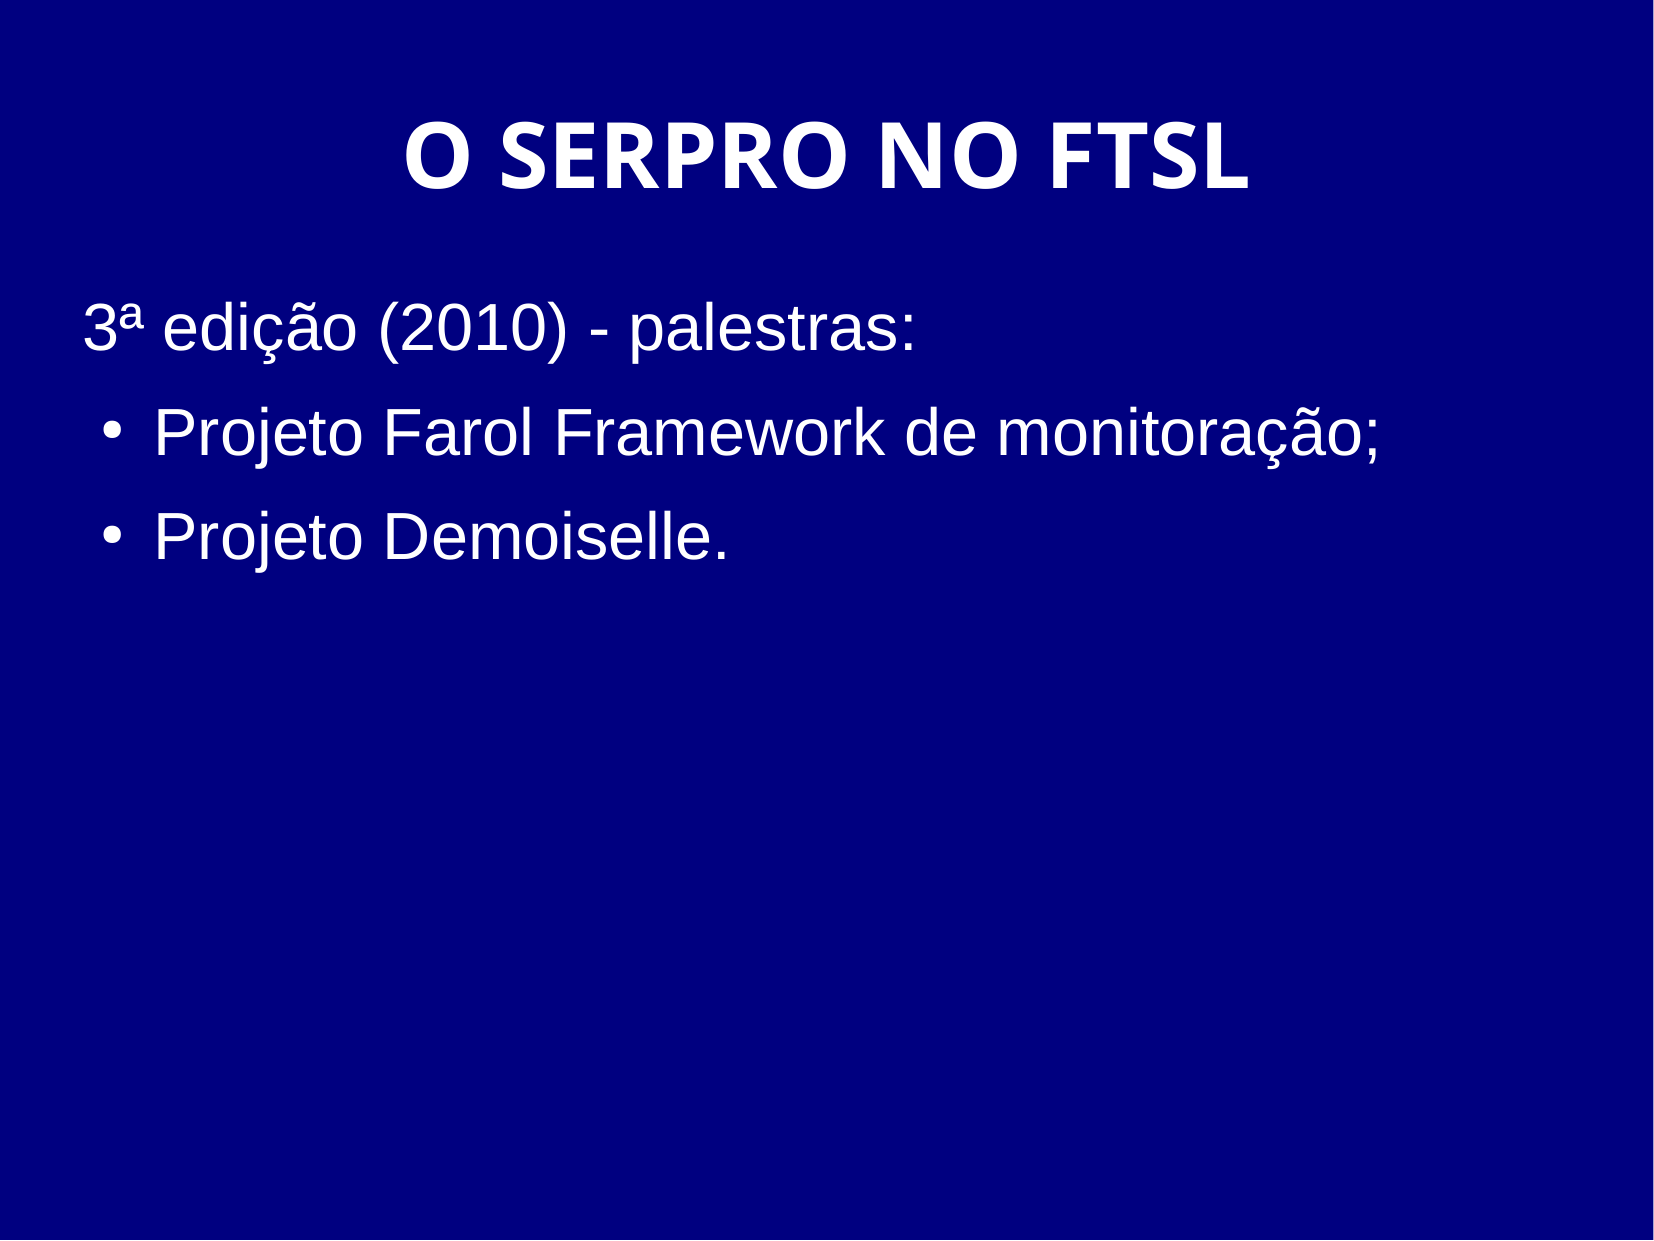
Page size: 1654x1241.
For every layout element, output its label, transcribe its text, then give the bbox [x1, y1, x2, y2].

list 3ª edição (2010) - palestras: Projeto Farol Framework de monitoração; Projeto Demoiselle. [82, 290, 1571, 1010]
title O SERPRO NO FTSL [82, 49, 1571, 257]
